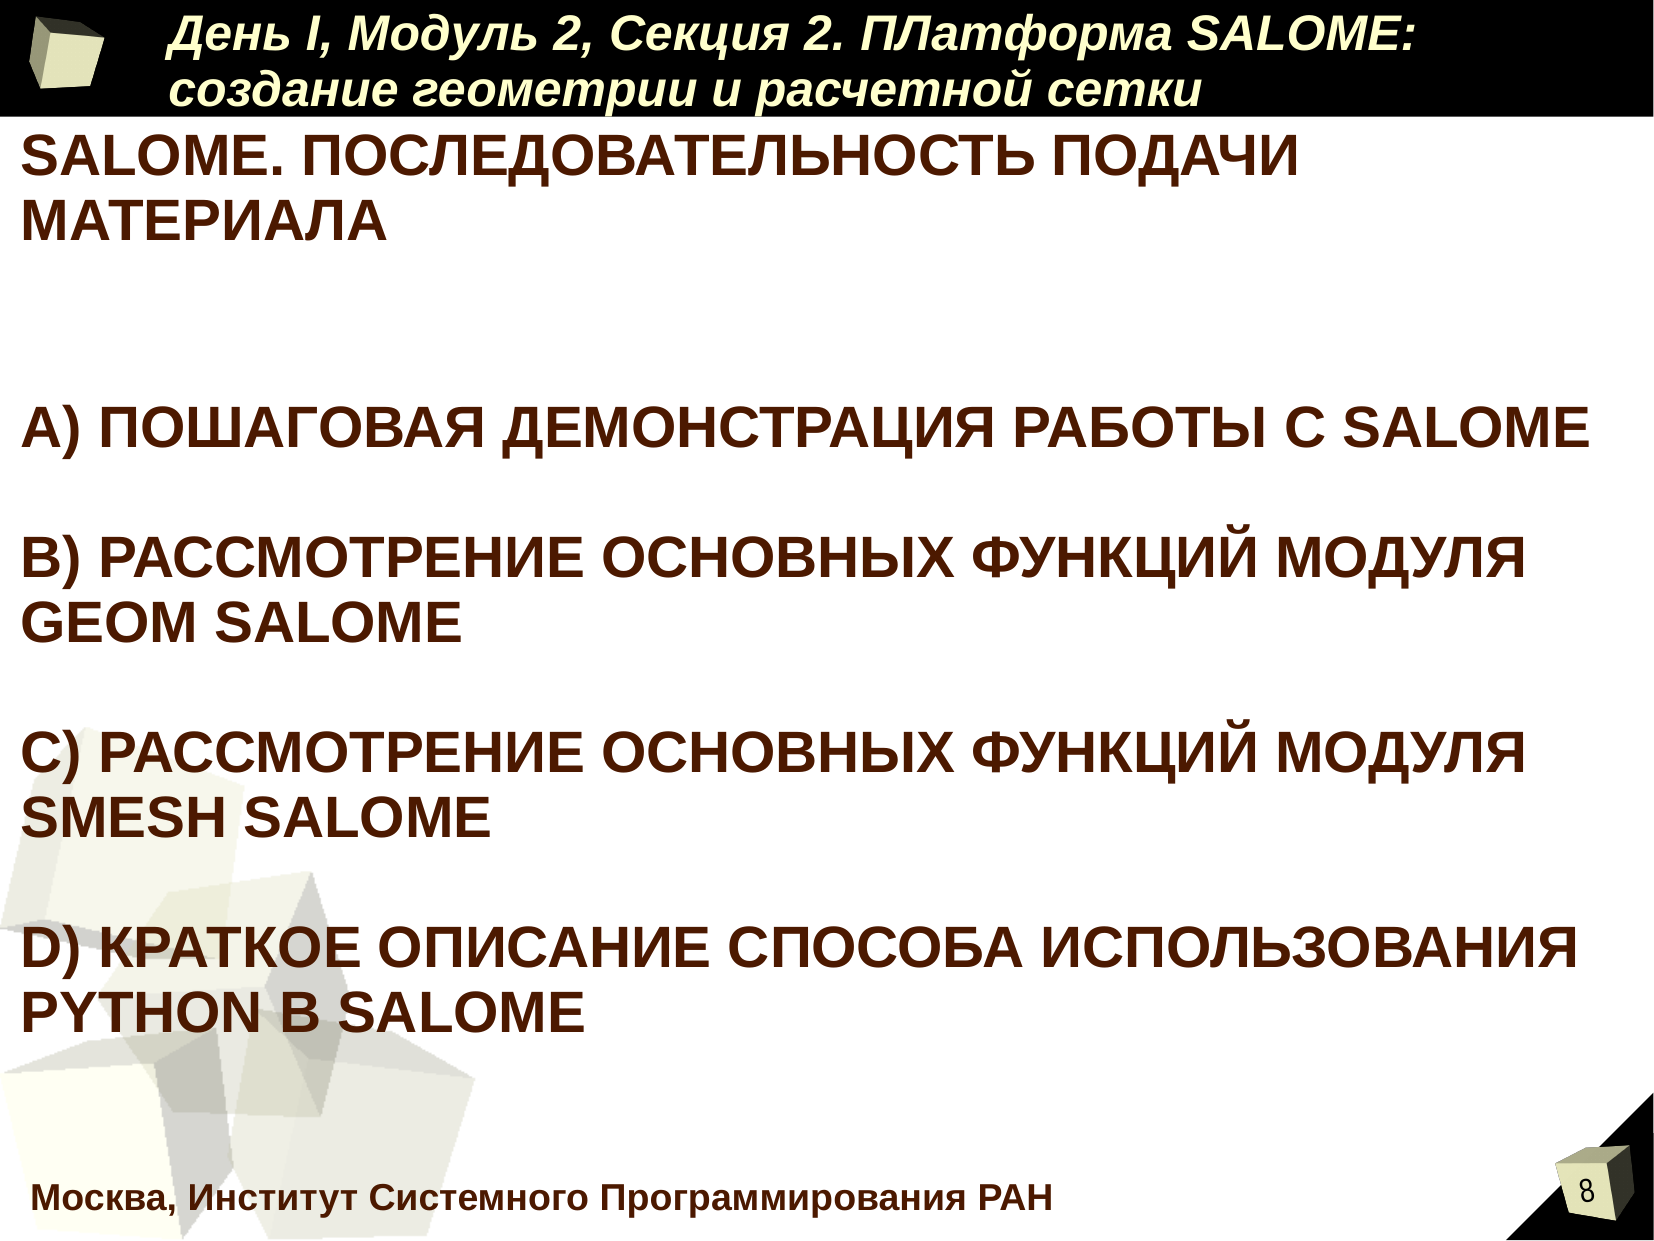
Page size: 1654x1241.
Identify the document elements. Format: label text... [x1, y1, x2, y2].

picture [0, 726, 477, 1241]
picture [464, 1193, 472, 1198]
text_box SALOME. ПОСЛЕДОВАТЕЛЬНОСТЬ ПОДАЧИ МАТЕРИАЛА [5, 115, 1654, 261]
text_box A) ПОШАГОВАЯ ДЕМОНСТРАЦИЯ РАБОТЫ С SALOME B) РАССМОТРЕНИЕ ОСНОВНЫХ ФУНКЦИЙ МОДУЛЯ GEOM SALOME C) РАССМОТРЕНИЕ ОСНОВНЫХ ФУНКЦИЙ МОДУЛЯ SMESH SALOME D) КРАТКОЕ ОПИСАНИЕ СПОСОБА ИСПОЛЬЗОВАНИЯ PYTHON В SALOME [5, 386, 1654, 1053]
